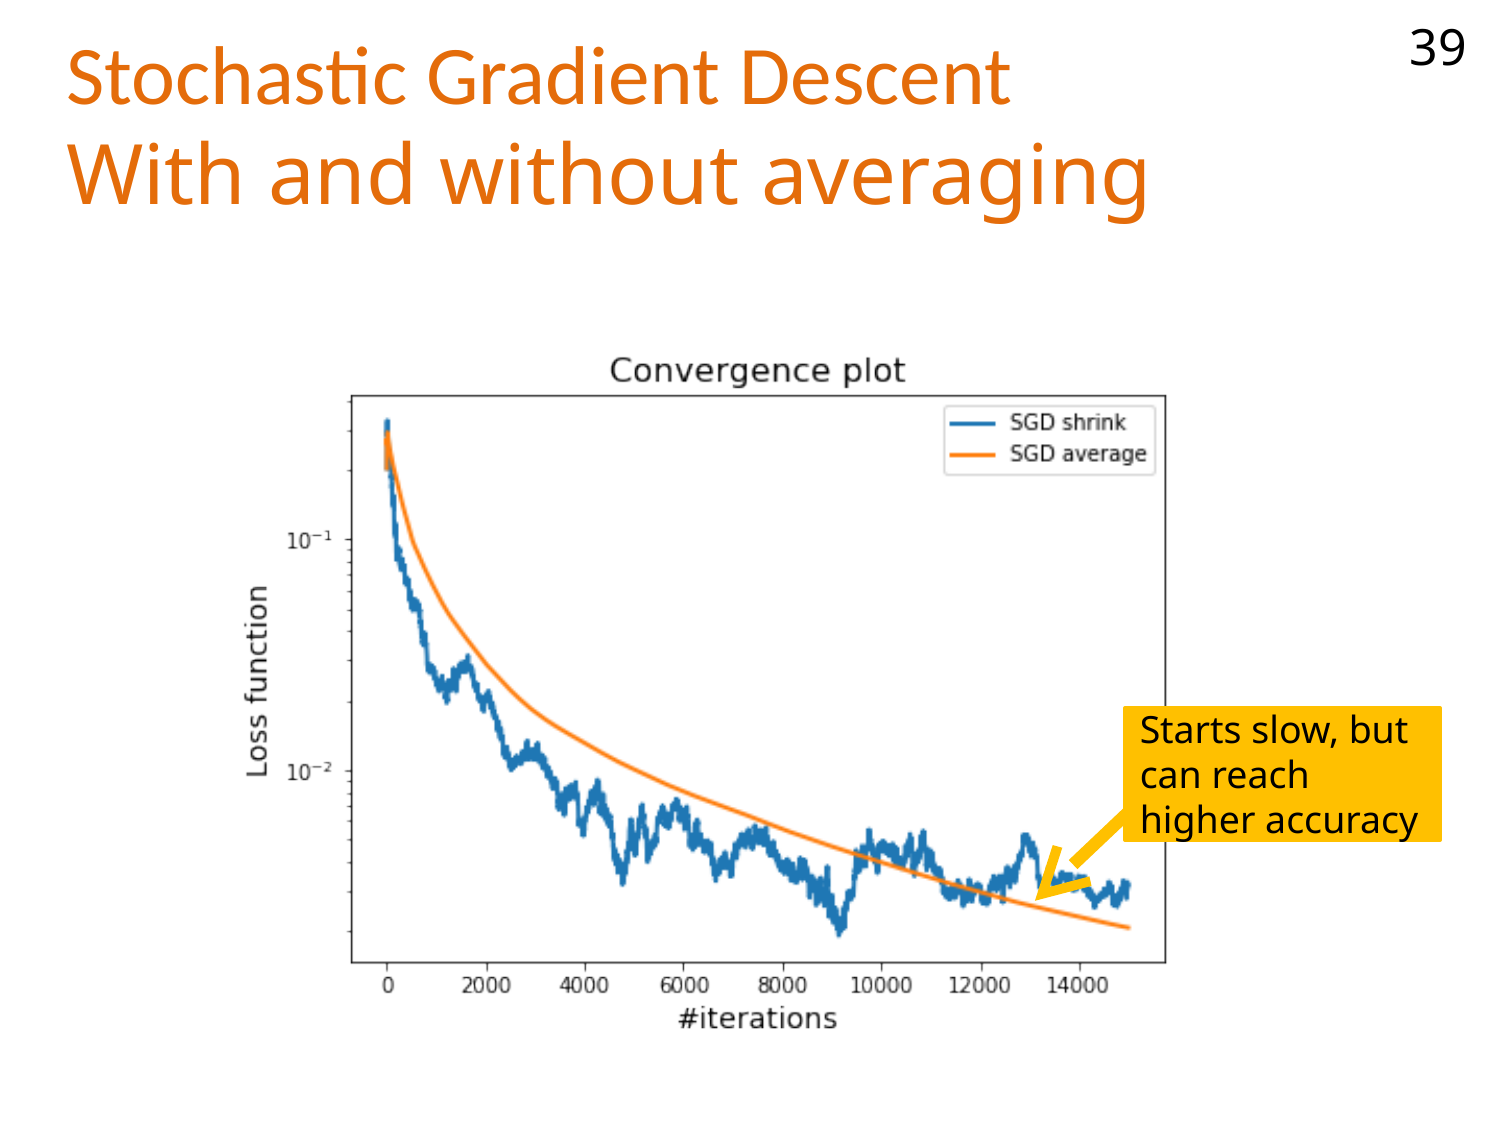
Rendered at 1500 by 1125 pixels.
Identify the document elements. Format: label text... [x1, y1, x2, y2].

text_box Stochastic Gradient Descent With and without averaging [51, 27, 1432, 215]
text_box Starts slow, but can reach higher accuracy [1125, 708, 1441, 840]
picture [232, 343, 1186, 1051]
